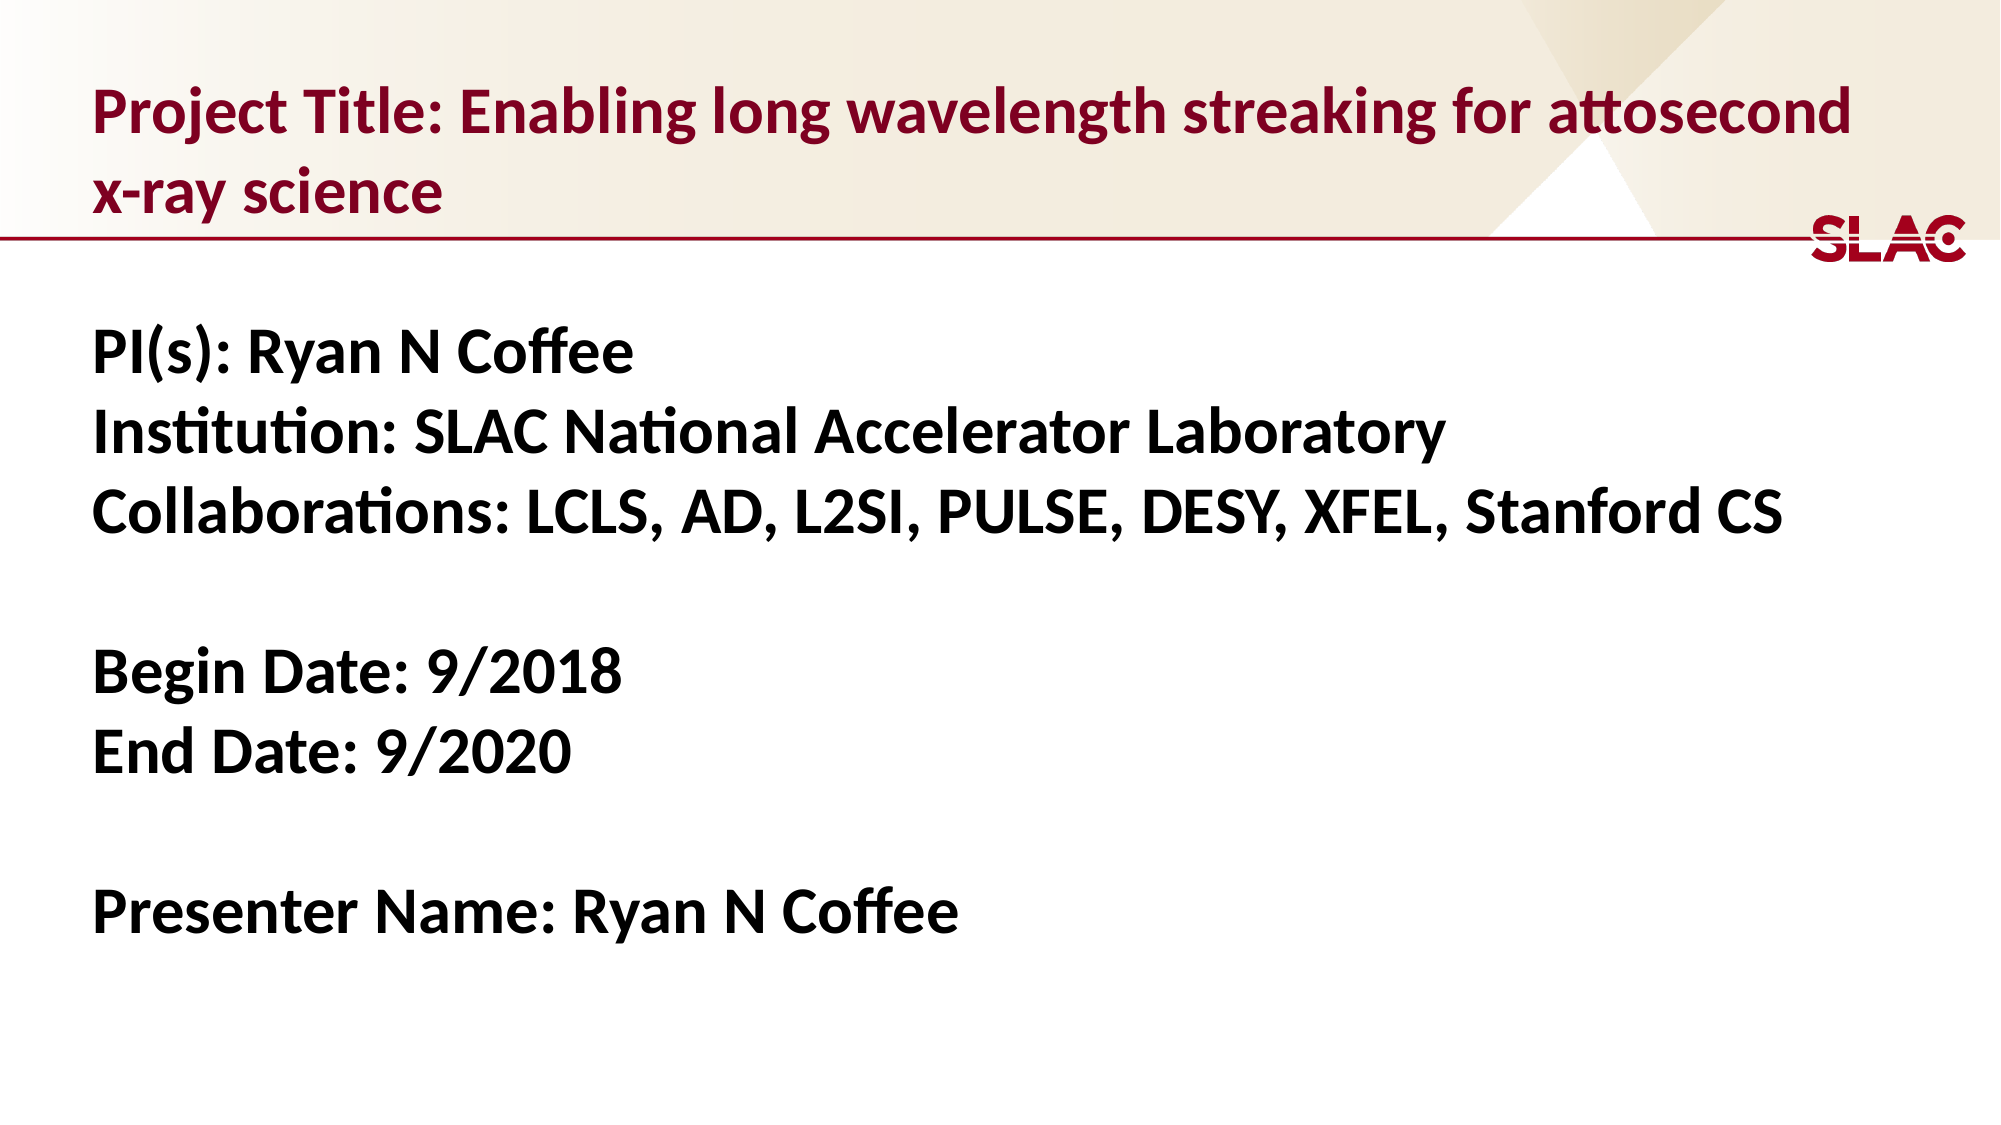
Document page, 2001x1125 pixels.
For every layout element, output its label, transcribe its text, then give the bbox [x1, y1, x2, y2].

title [71, 88, 77, 510]
picture [0, 0, 2001, 262]
text_box Project Title: Enabling long wavelength streaking for attosecond x-ray science PI(s): Ryan N Coffee Institution: SLAC National Accelerator Laboratory Collaborations: LCLS, AD, L2SI, PULSE, DESY, XFEL, Stanford CS Begin Date: 9/2018 End Date: 9/2020 Presenter Name: Ryan N Coffee [77, 59, 1920, 1015]
